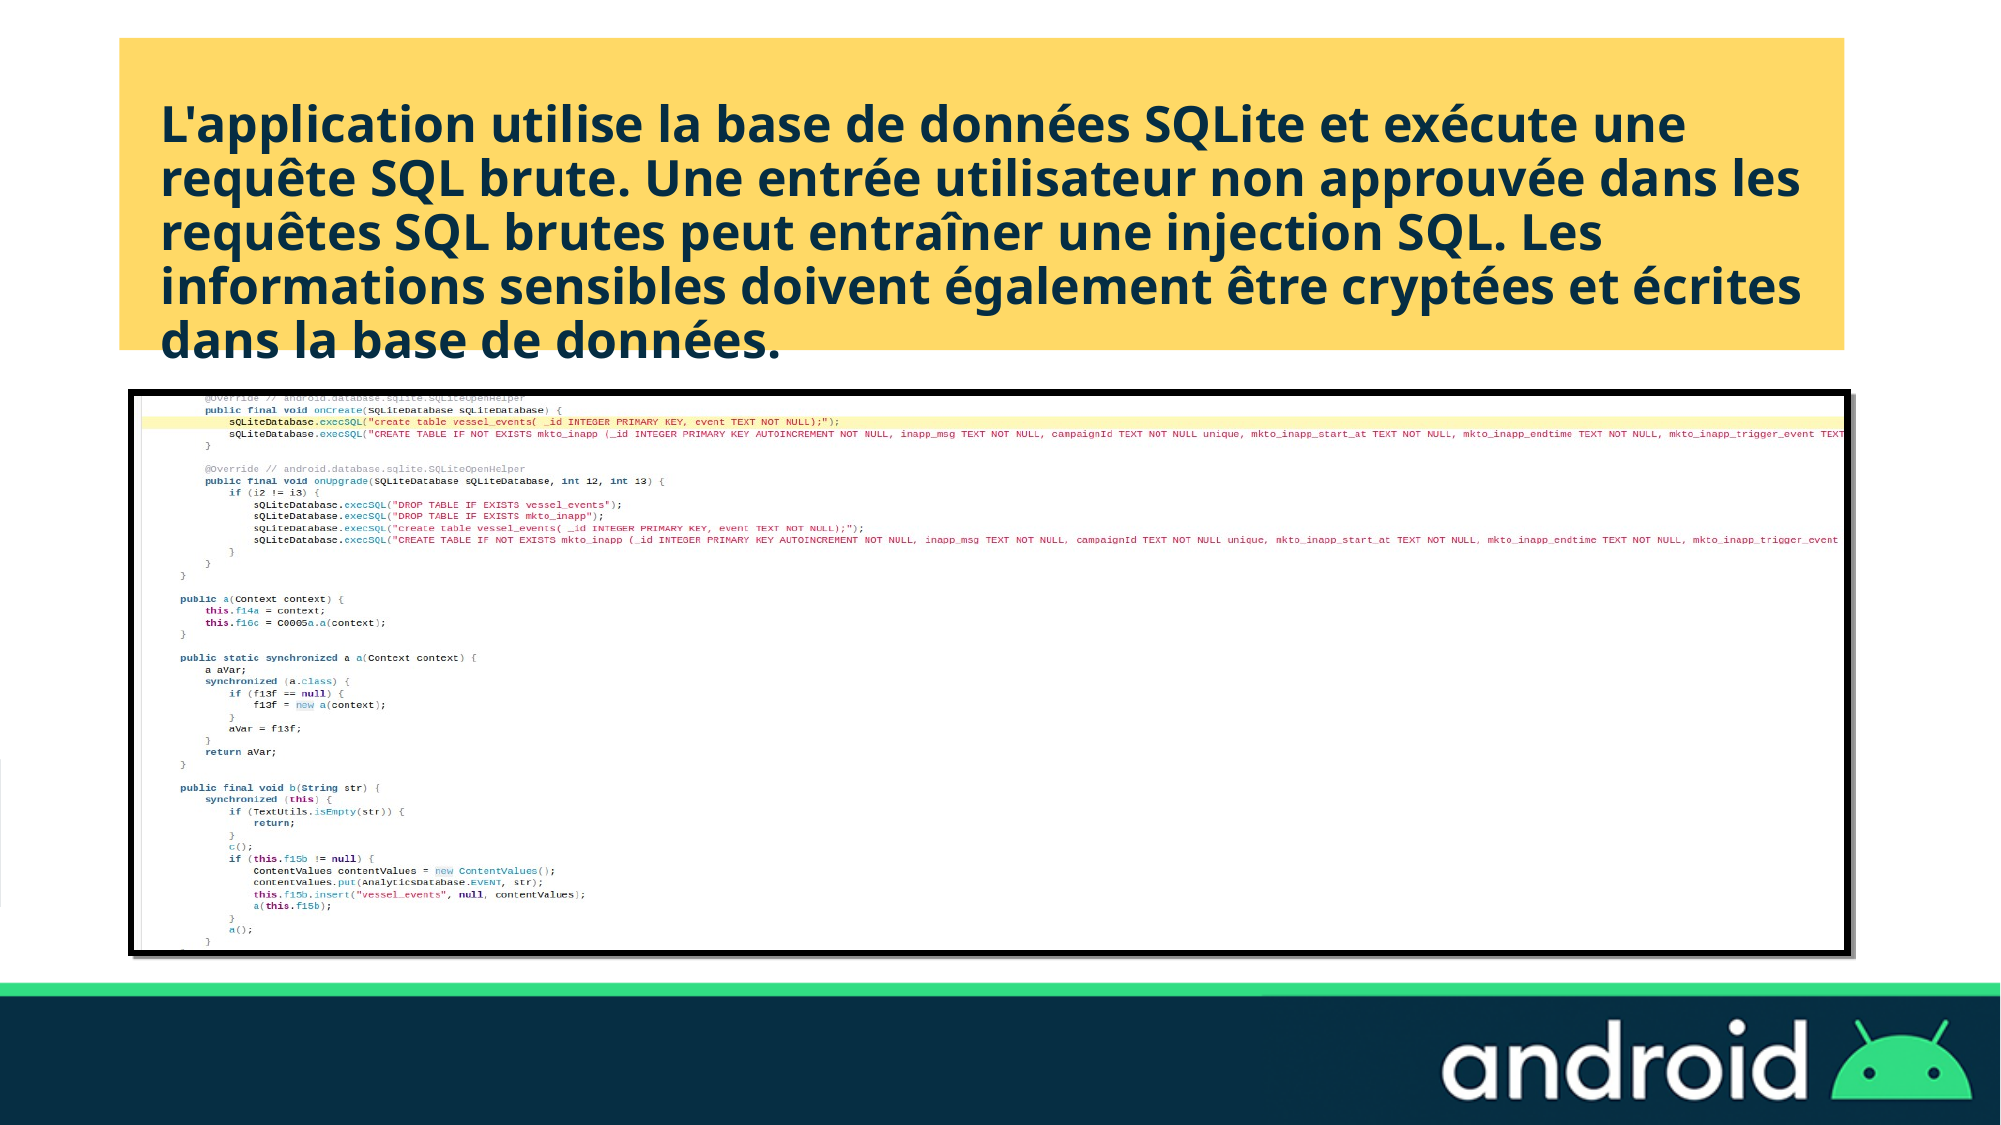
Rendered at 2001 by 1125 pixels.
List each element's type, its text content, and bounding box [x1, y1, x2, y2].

title L'application utilise la base de données SQLite et exécute une requête SQL brute. Une entrée utilisateur non approuvée dans les requêtes SQL brutes peut entraîner une injection SQL. Les informations sensibles doivent également être cryptées et écrites dans la base de données. [119, 37, 1845, 351]
picture [134, 395, 1845, 951]
